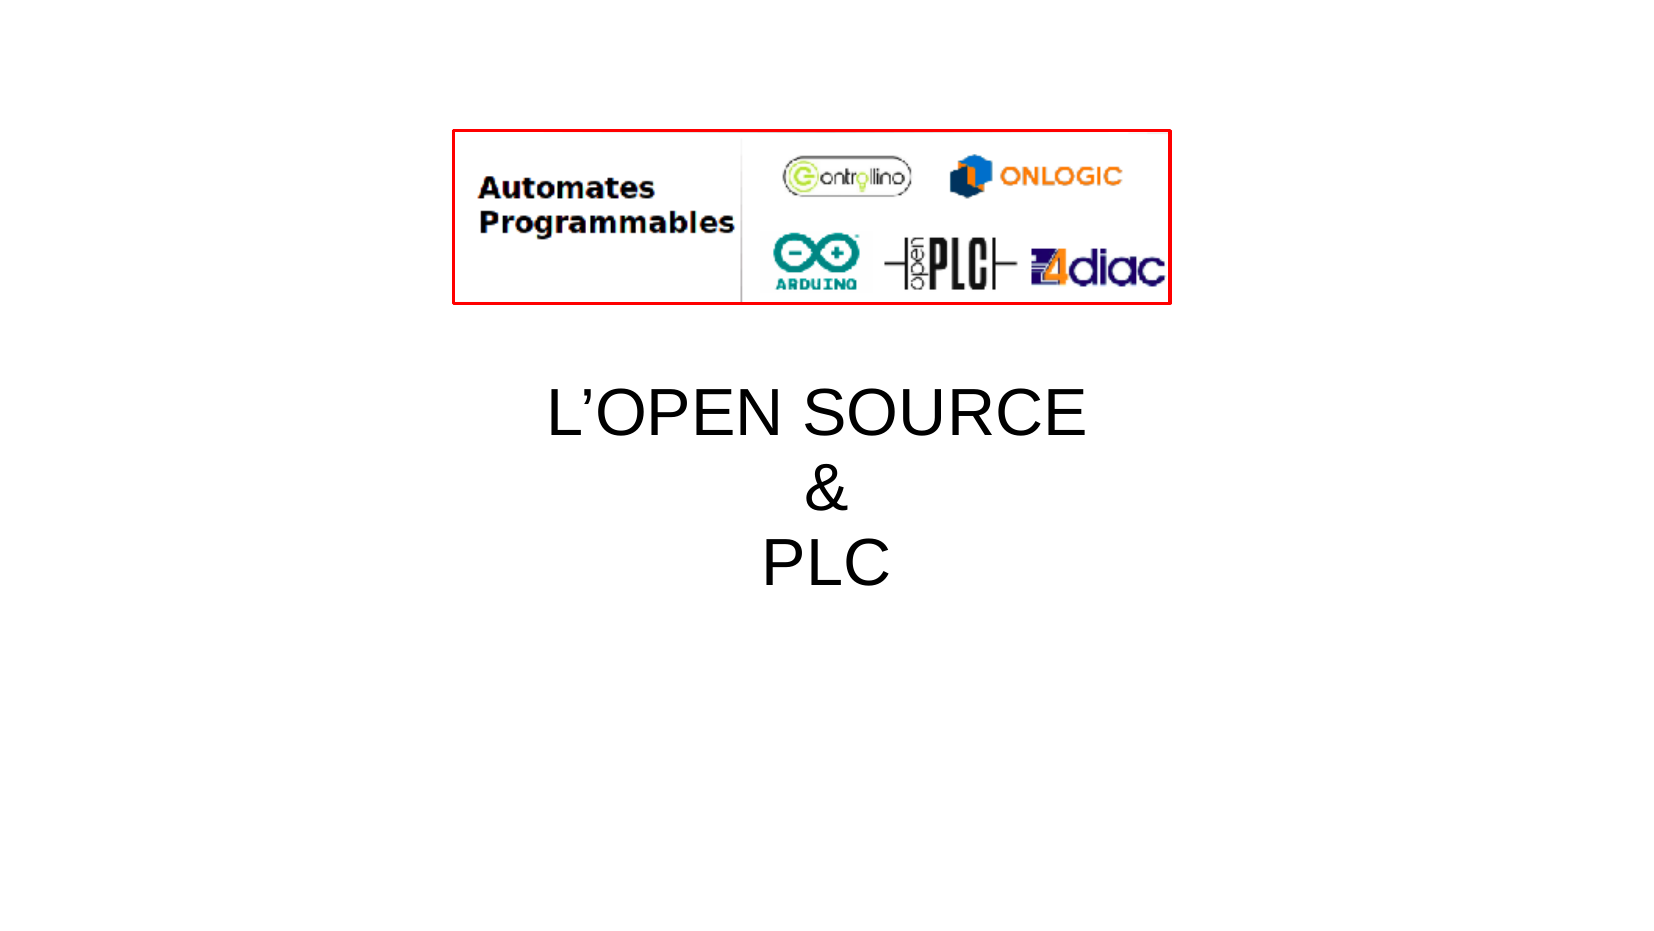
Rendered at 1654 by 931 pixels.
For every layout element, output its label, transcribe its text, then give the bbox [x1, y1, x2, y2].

picture [455, 132, 1168, 217]
subtitle L’OPEN SOURCE & PLC [455, 217, 1168, 302]
subtitle L’OPEN SOURCE & PLC [82, 217, 1571, 758]
